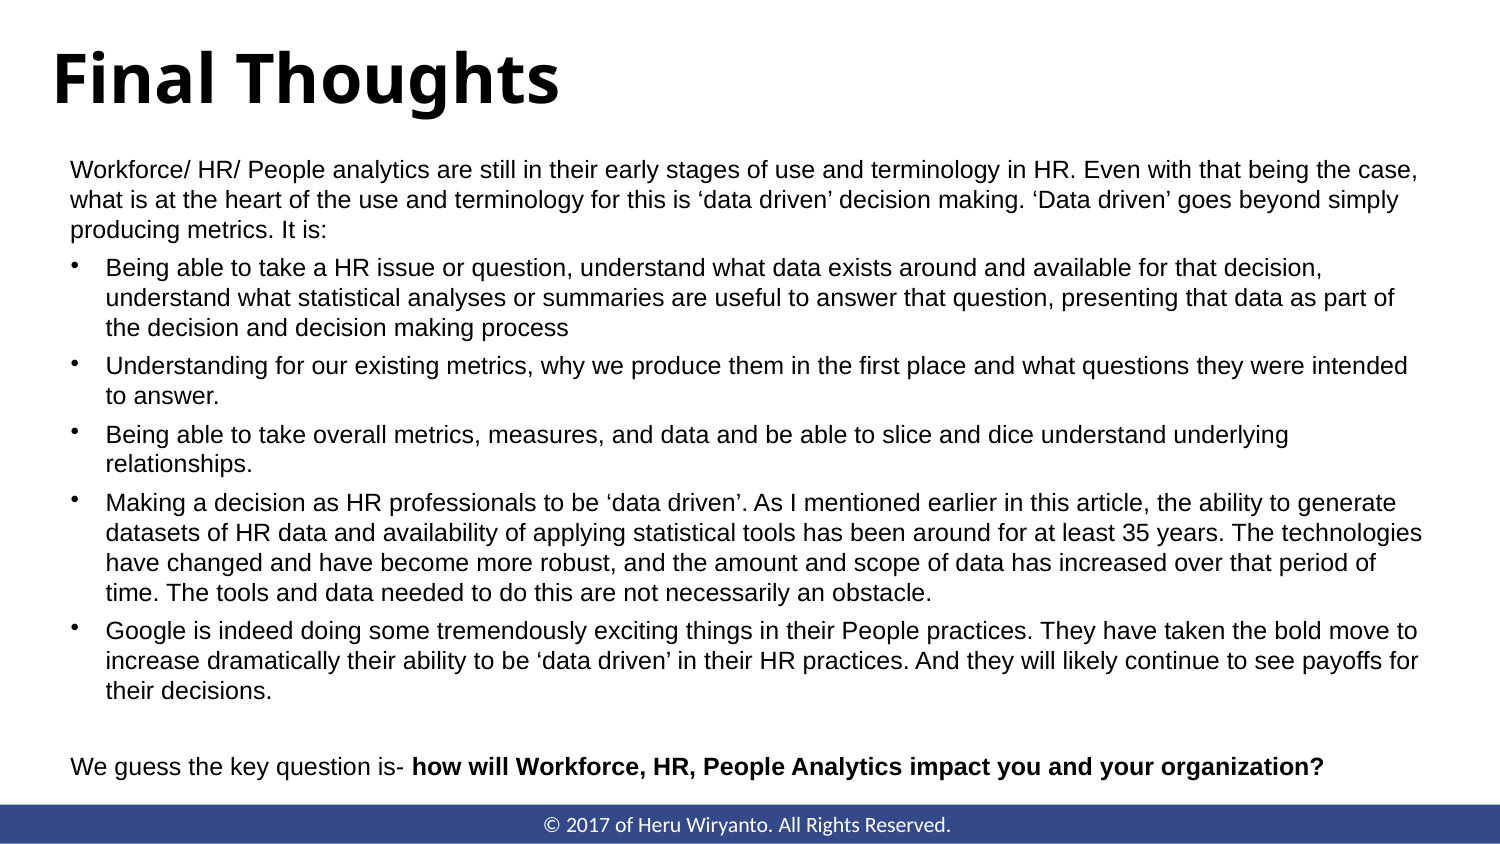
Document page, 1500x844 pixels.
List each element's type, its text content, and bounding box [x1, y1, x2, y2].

title Final Thoughts [36, 0, 1330, 164]
list Workforce/ HR/ People analytics are still in their early stages of use and terminology in HR. Even with that being the case, what is at the heart of the use and terminology for this is ‘data driven’ decision making. ‘Data driven’ goes beyond simply producing metrics. It is: Being able to take a HR issue or question, understand what data exists around and available for that decision, understand what statistical analyses or summaries are useful to answer that question, presenting that data as part of the decision and decision making process Understanding for our existing metrics, why we produce them in the first place and what questions they were intended to answer. Being able to take overall metrics, measures, and data and be able to slice and dice understand underlying relationships. Making a decision as HR professionals to be ‘data driven’. As I mentioned earlier in this article, the ability to generate datasets of HR data and availability of applying statistical tools has been around for at least 35 years. The technologies have changed and have become more robust, and the amount and scope of data has increased over that period of time. The tools and data needed to do this are not necessarily an obstacle. Google is indeed doing some tremendously exciting things in their People practices. They have taken the bold move to increase dramatically their ability to be ‘data driven’ in their HR practices. And they will likely continue to see payoffs for their decisions. We guess the key question is- how will Workforce, HR, People Analytics impact you and your organization? [55, 146, 1453, 760]
